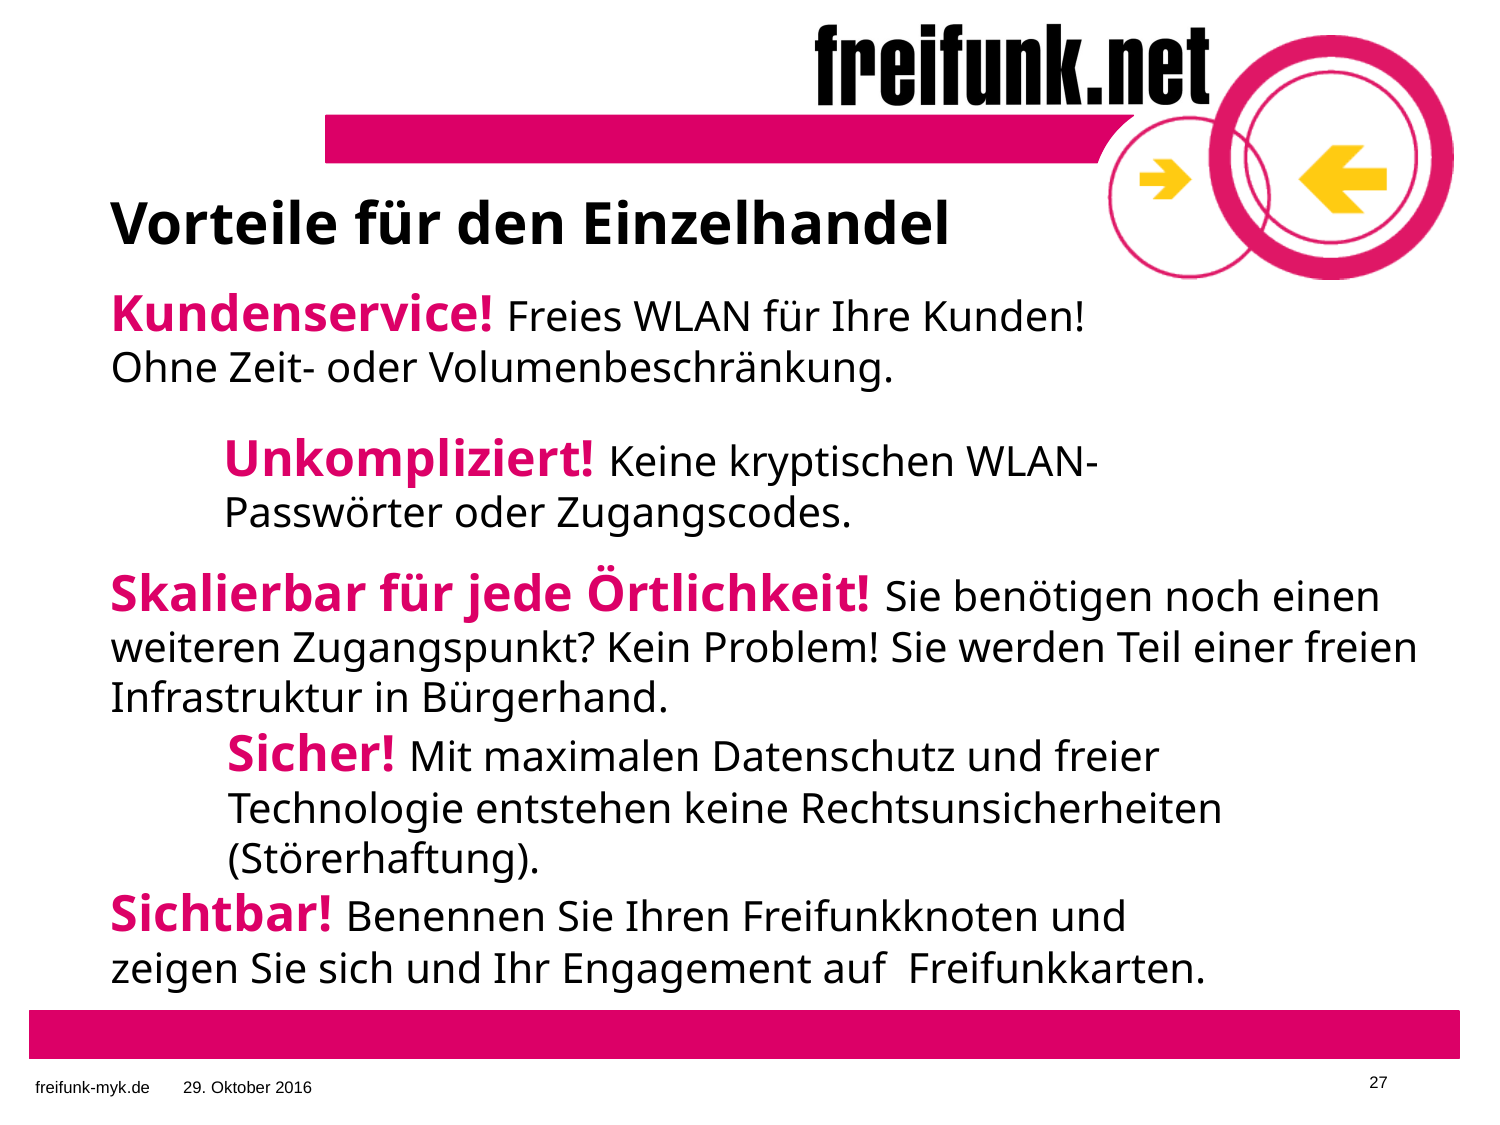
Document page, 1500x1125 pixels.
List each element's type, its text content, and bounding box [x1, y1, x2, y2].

text_box Sichtbar! Benennen Sie Ihren Freifunkknoten und zeigen Sie sich und Ihr Engagement auf Freifunkkarten. [110, 881, 1247, 992]
picture [816, 24, 1454, 280]
text_box Unkompliziert! Keine kryptischen WLAN-Passwörter oder Zugangscodes. [223, 426, 1294, 537]
text_box Skalierbar für jede Örtlichkeit! Sie benötigen noch einen weiteren Zugangspunkt? Kein Problem! Sie werden Teil einer freien Infrastruktur in Bürgerhand. [110, 561, 1446, 722]
text_box Sicher! Mit maximalen Datenschutz und freier Technologie entstehen keine Rechtsunsicherheiten (Störerhaftung). [227, 721, 1368, 882]
text_box Kundenservice! Freies WLAN für Ihre Kunden! Ohne Zeit- oder Volumenbeschränkung. [110, 281, 1199, 392]
title Vorteile für den Einzelhandel [110, 160, 1093, 281]
